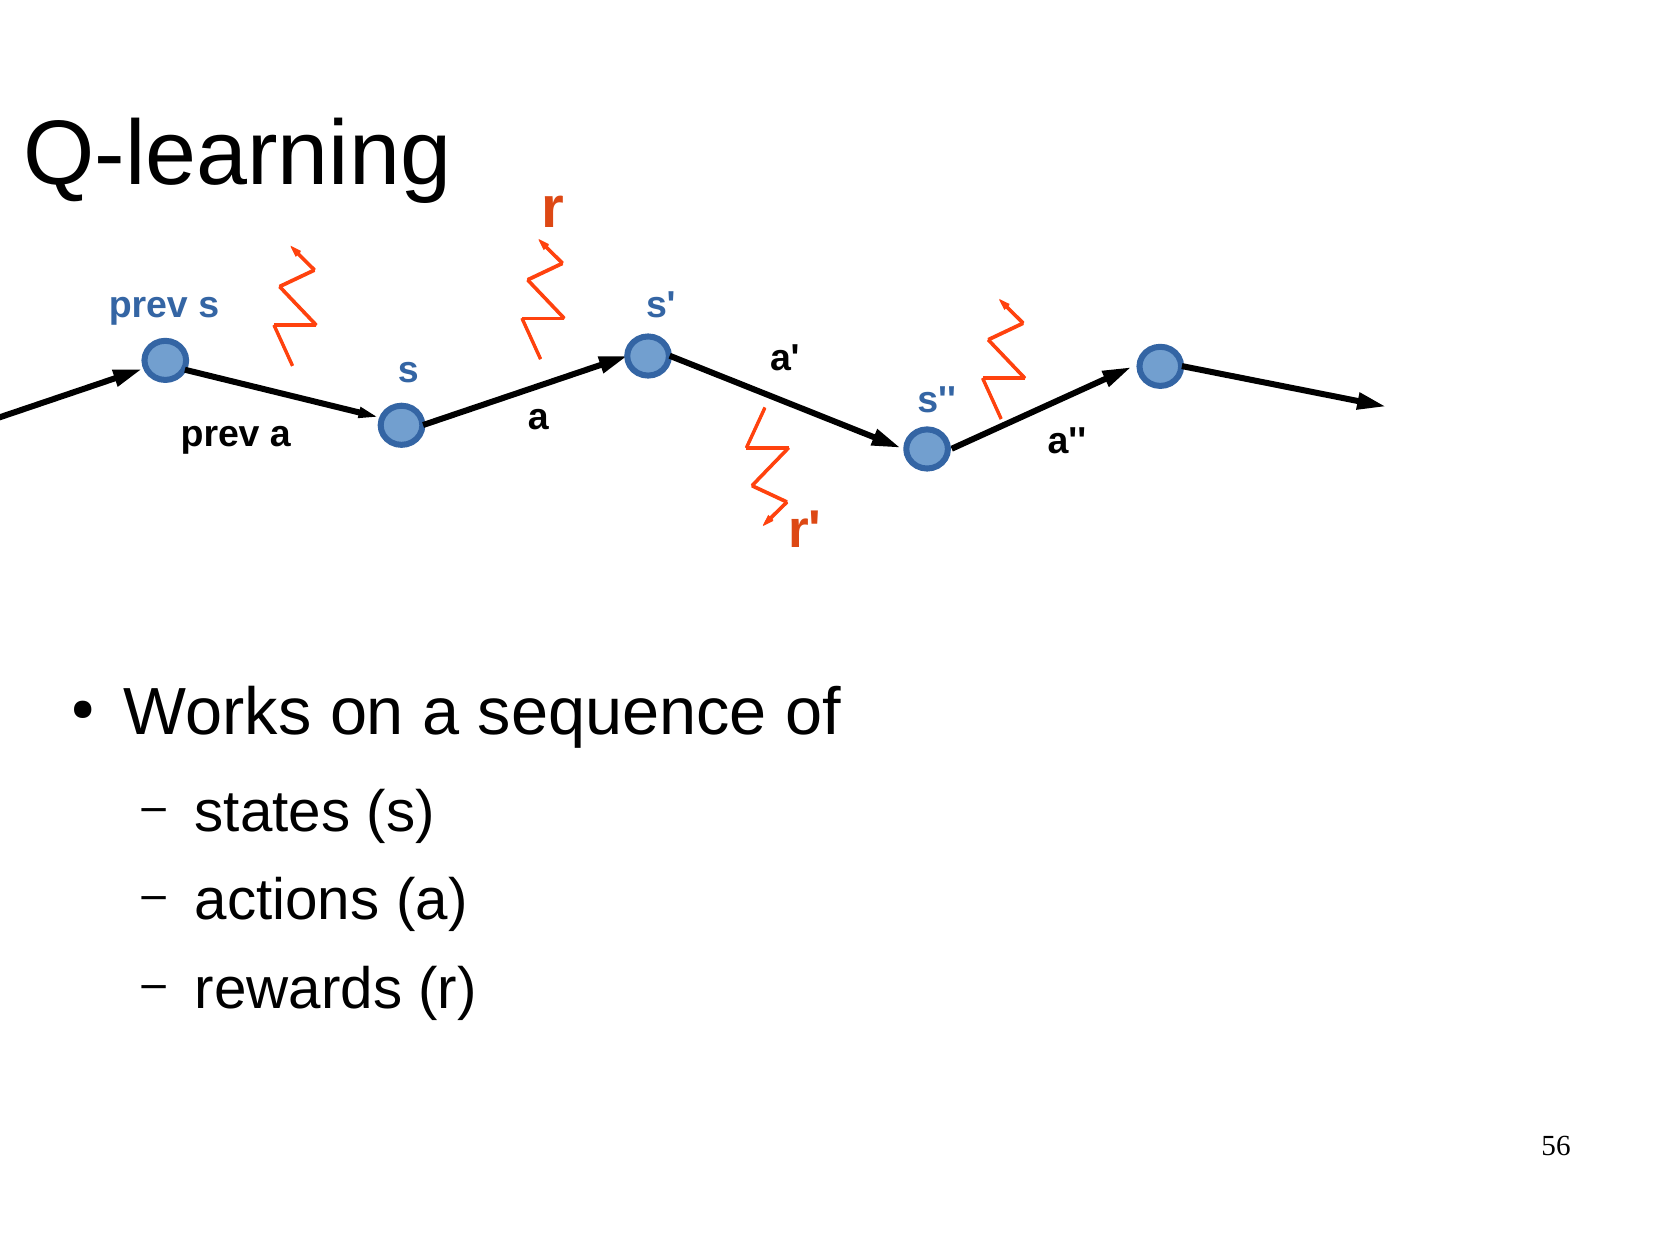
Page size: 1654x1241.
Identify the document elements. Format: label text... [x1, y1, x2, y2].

text_box [380, 405, 423, 445]
text_box [144, 340, 187, 380]
title Q-learning [23, 49, 1512, 257]
text_box a [510, 385, 567, 449]
text_box s'' [899, 367, 975, 431]
text_box r' [641, 488, 842, 576]
text_box s [380, 338, 437, 401]
list Works on a sequence of states (s) actions (a) rewards (r) [53, 674, 1542, 1241]
text_box prev a [162, 402, 309, 466]
text_box prev s [90, 273, 237, 336]
text_box s' [628, 273, 694, 336]
text_box r [381, 164, 582, 251]
text_box a' [752, 326, 818, 390]
text_box [906, 429, 948, 469]
text_box [627, 336, 669, 376]
text_box [1139, 346, 1181, 386]
text_box a'' [1029, 408, 1105, 472]
